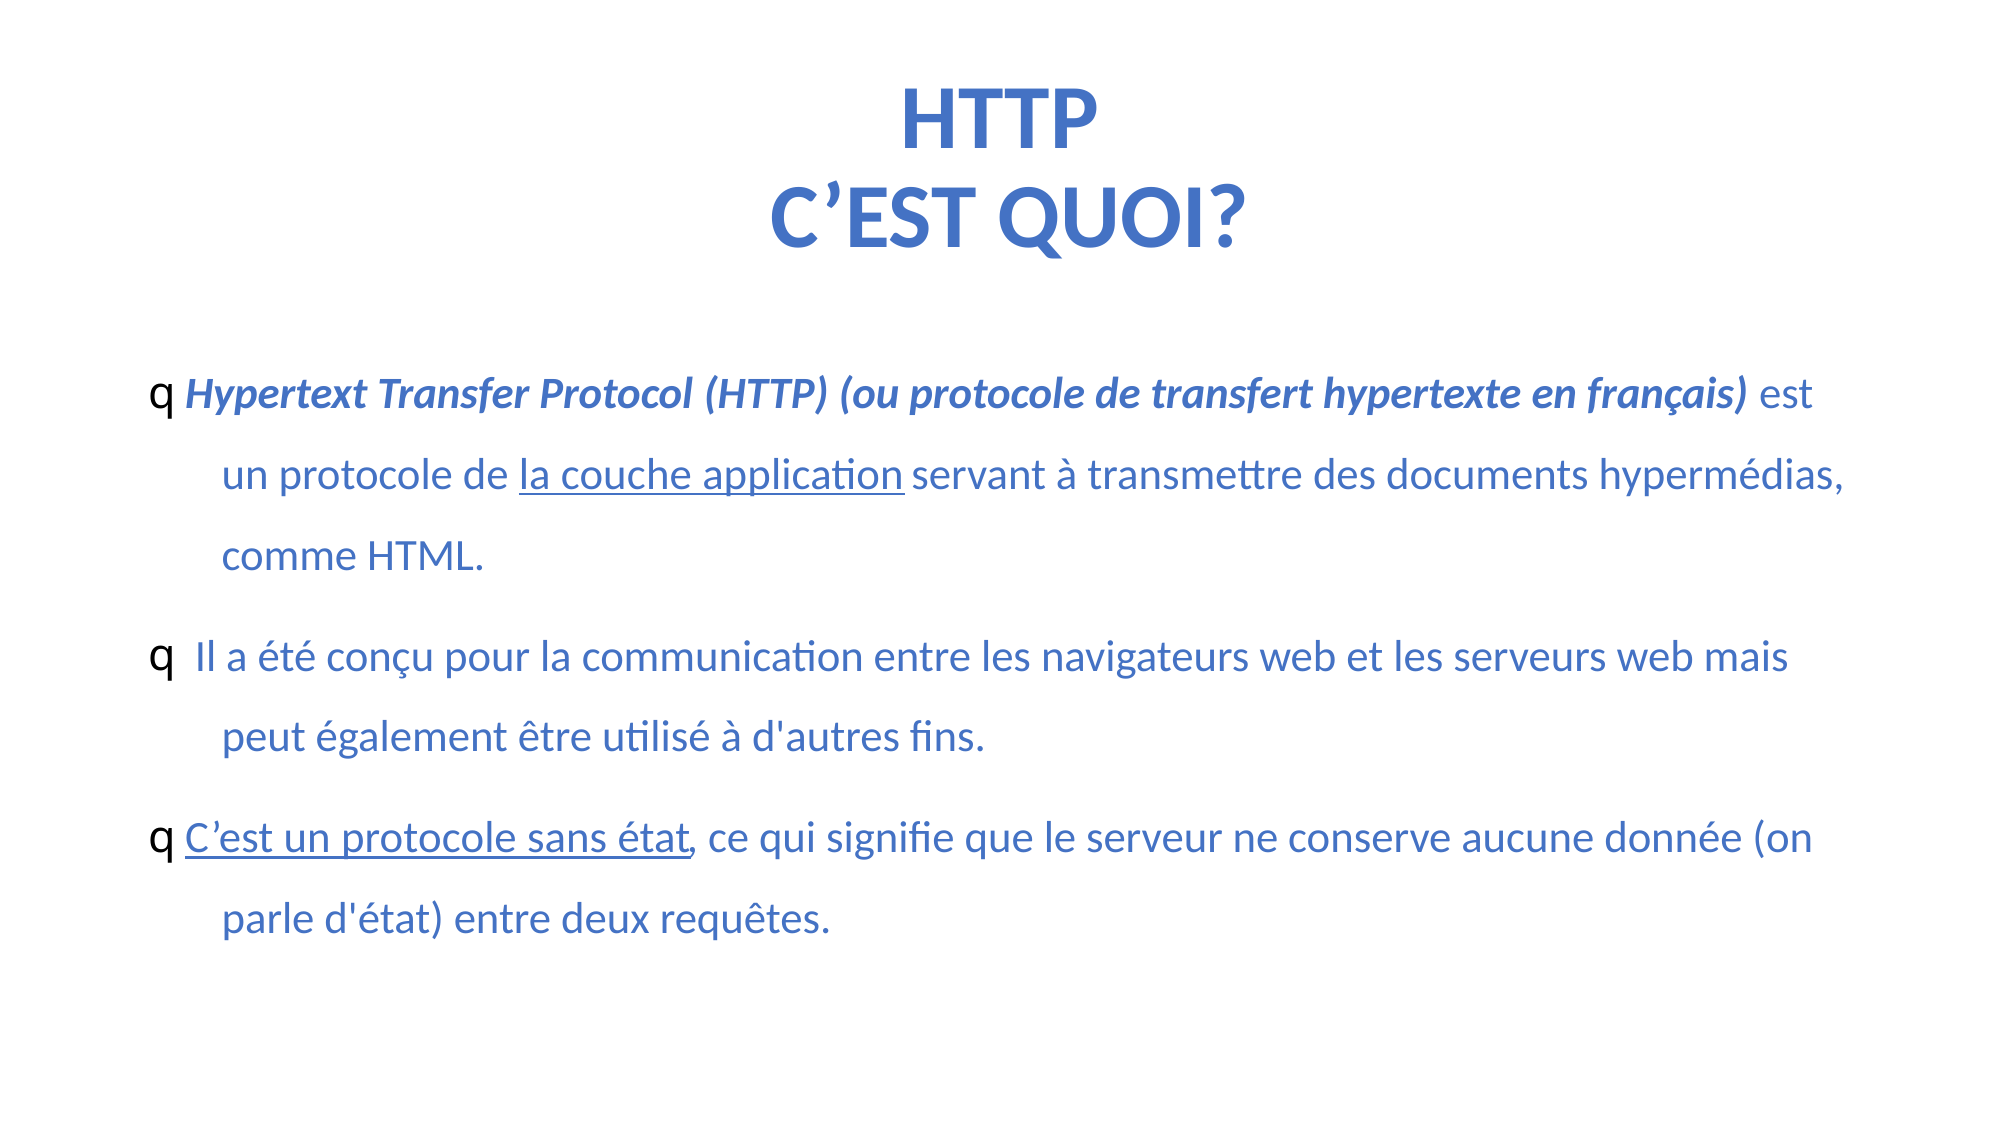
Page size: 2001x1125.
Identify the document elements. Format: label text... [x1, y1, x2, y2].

list Hypertext Transfer Protocol (HTTP) (ou protocole de transfert hypertexte en français) est un protocole de la couche application servant à transmettre des documents hypermédias, comme HTML. Il a été conçu pour la communication entre les navigateurs web et les serveurs web mais peut également être utilisé à d'autres fins. C’est un protocole sans état, ce qui signifie que le serveur ne conserve aucune donnée (on parle d'état) entre deux requêtes. [133, 329, 1873, 956]
title HTTP C’EST QUOI? [137, 59, 1863, 278]
